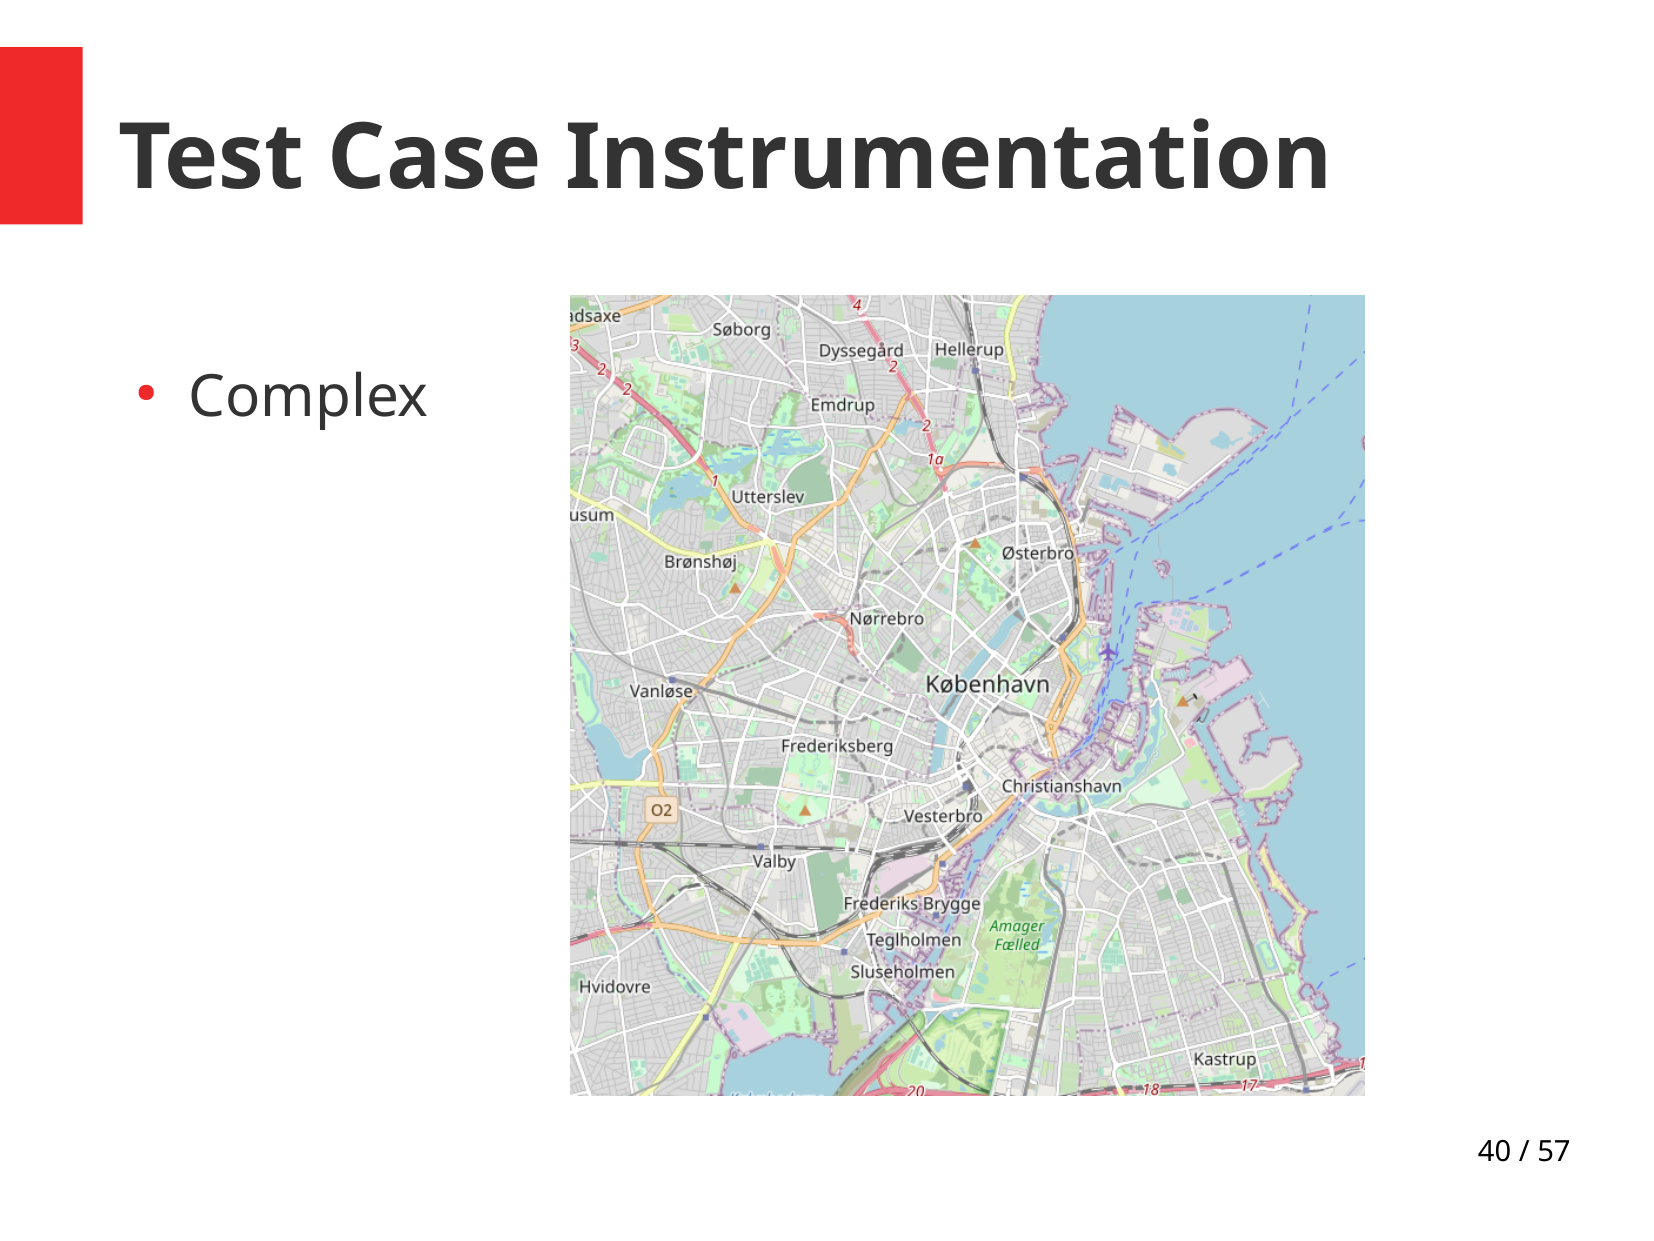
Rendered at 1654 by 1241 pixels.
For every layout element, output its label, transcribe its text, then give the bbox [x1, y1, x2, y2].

title Test Case Instrumentation [118, 49, 1571, 257]
picture [569, 294, 1366, 1096]
list Complex [118, 354, 569, 451]
